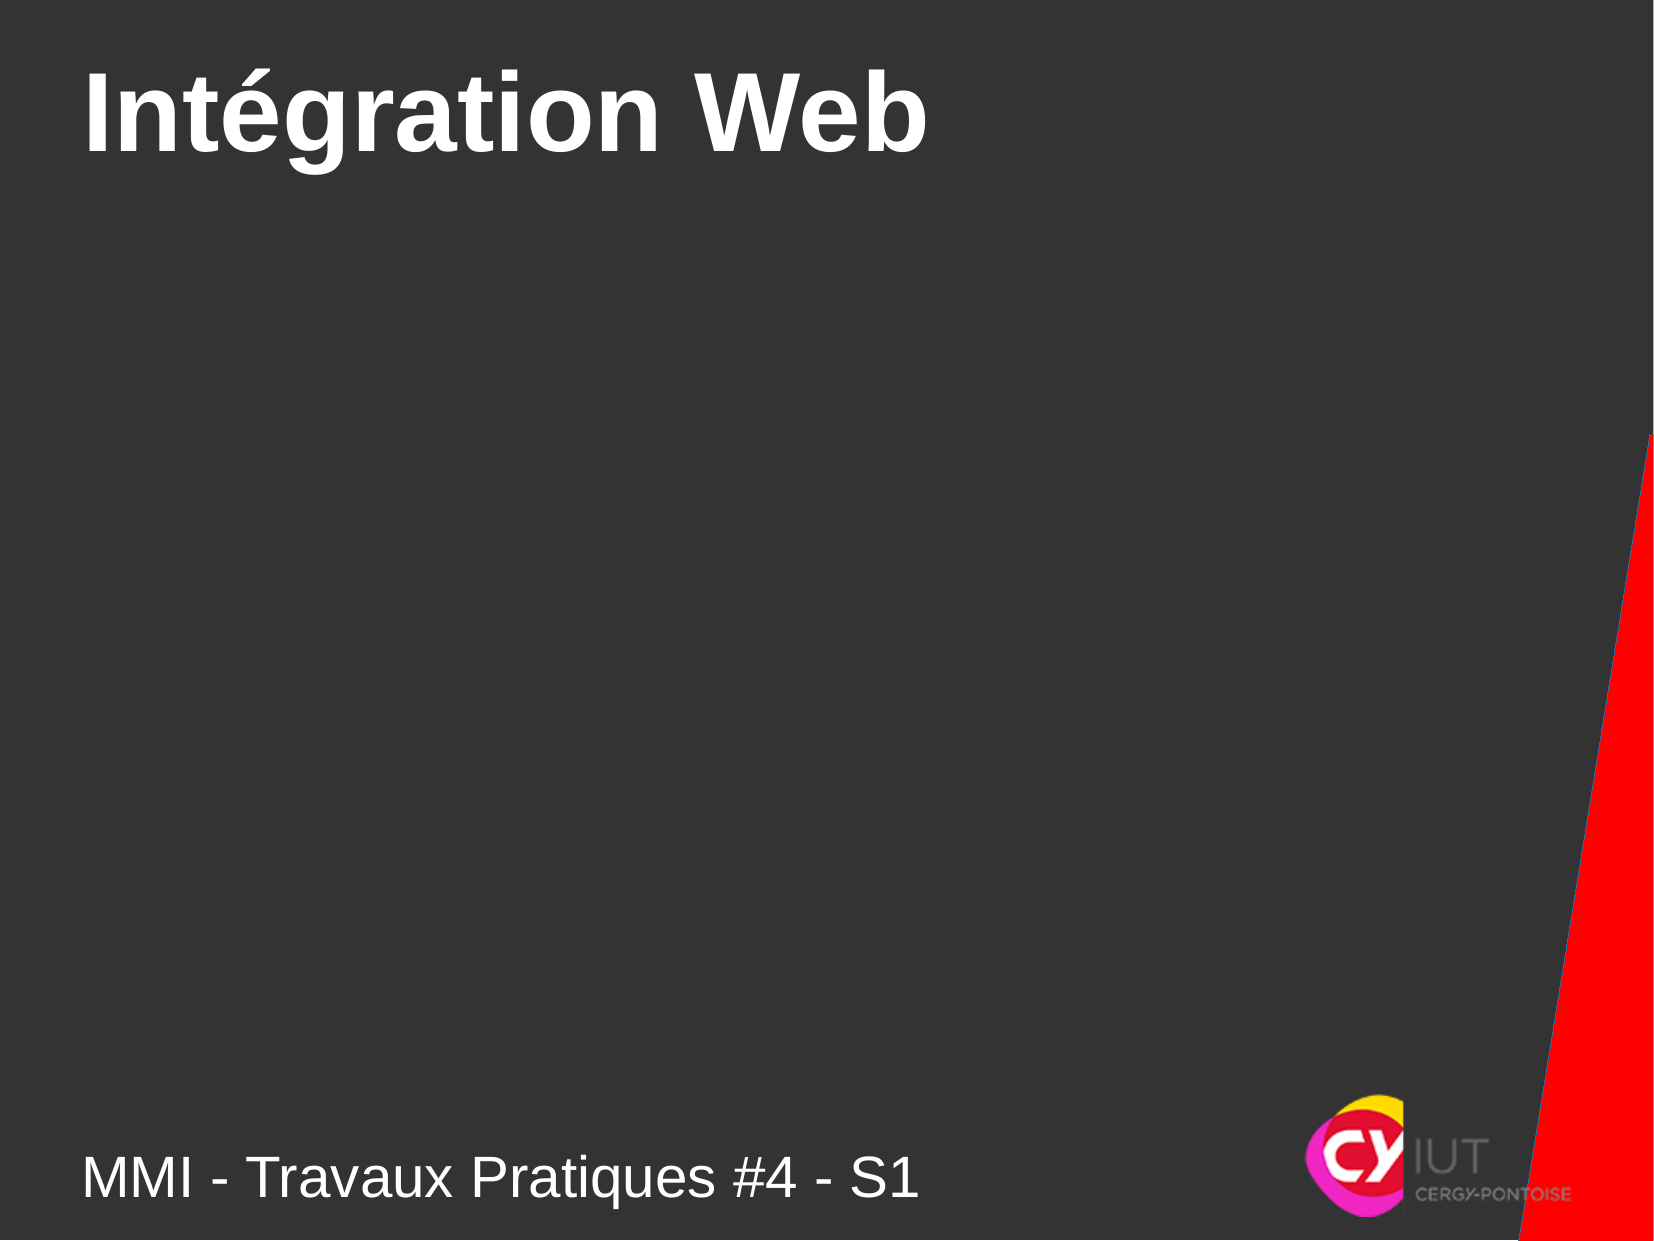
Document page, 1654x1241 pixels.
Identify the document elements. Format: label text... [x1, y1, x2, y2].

picture [1302, 1093, 1571, 1217]
title MMI - Travaux Pratiques #4 - S1 [81, 1073, 1205, 1241]
title Intégration Web [82, 49, 1571, 301]
text_box [1518, 434, 1654, 1241]
